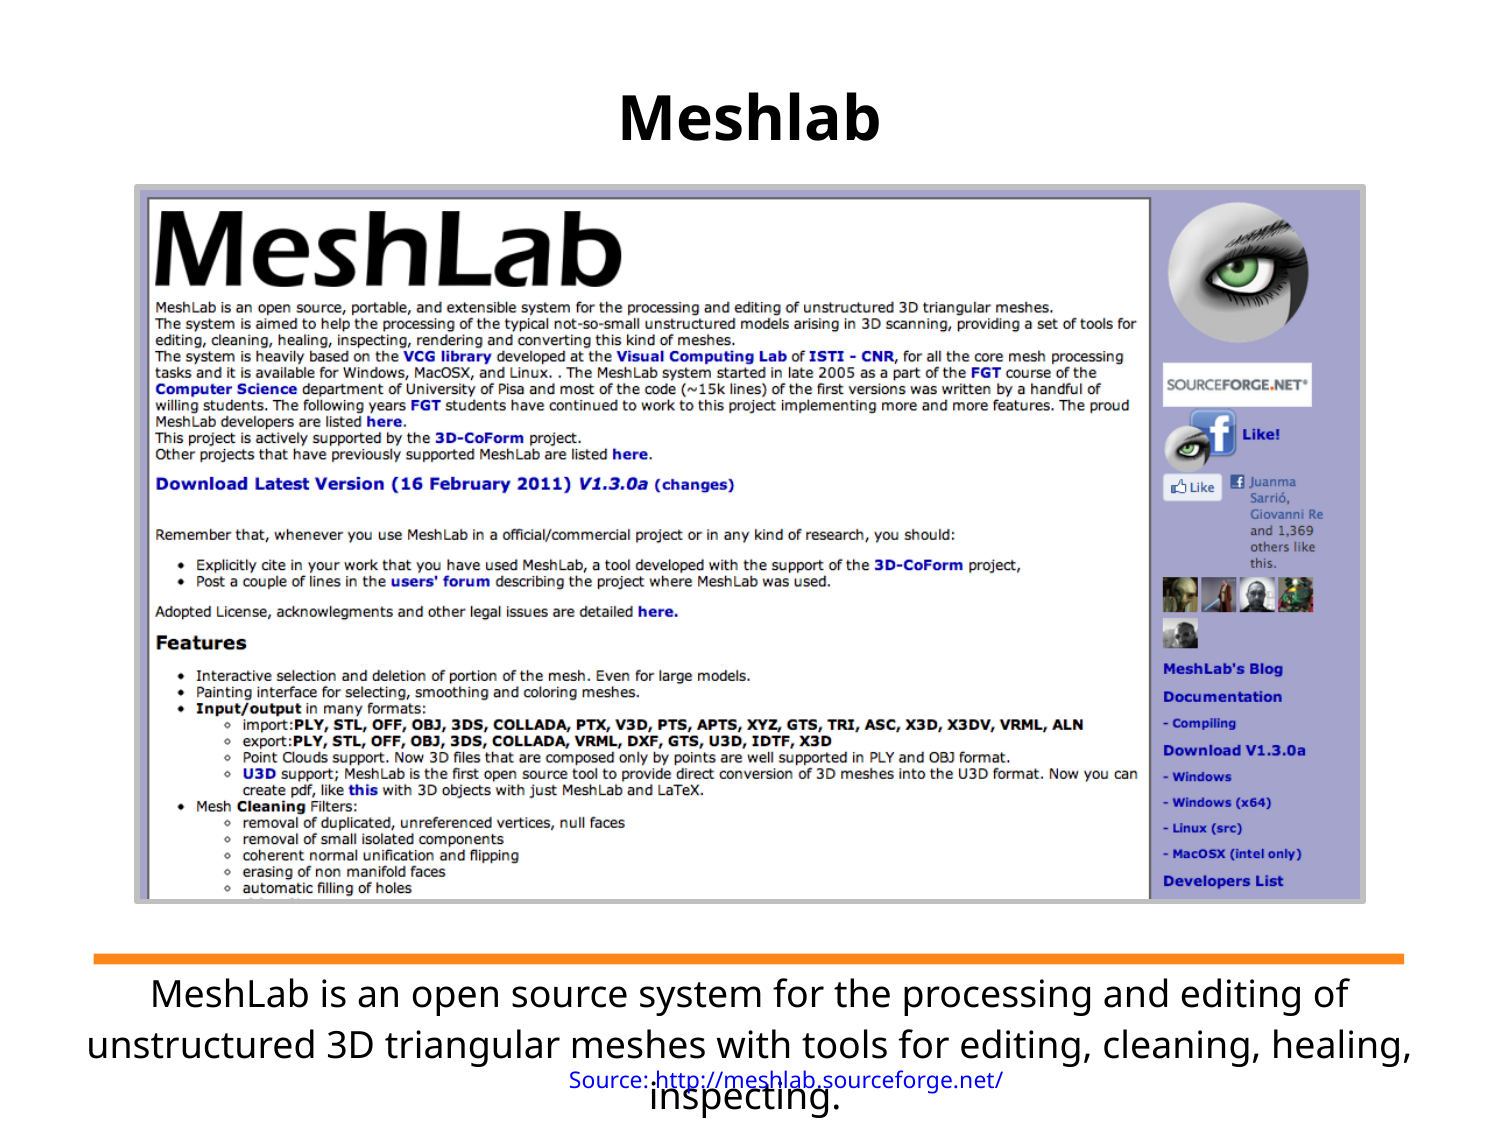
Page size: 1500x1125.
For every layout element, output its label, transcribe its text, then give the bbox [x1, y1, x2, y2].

picture [0, 0, 1500, 1125]
text_box MeshLab is an open source system for the processing and editing of unstructured 3D triangular meshes with tools for editing, cleaning, healing, inspecting. [64, 960, 1436, 1064]
text_box Source: http://meshlab.sourceforge.net/ [554, 1056, 946, 1098]
title Meshlab [75, 44, 1426, 188]
